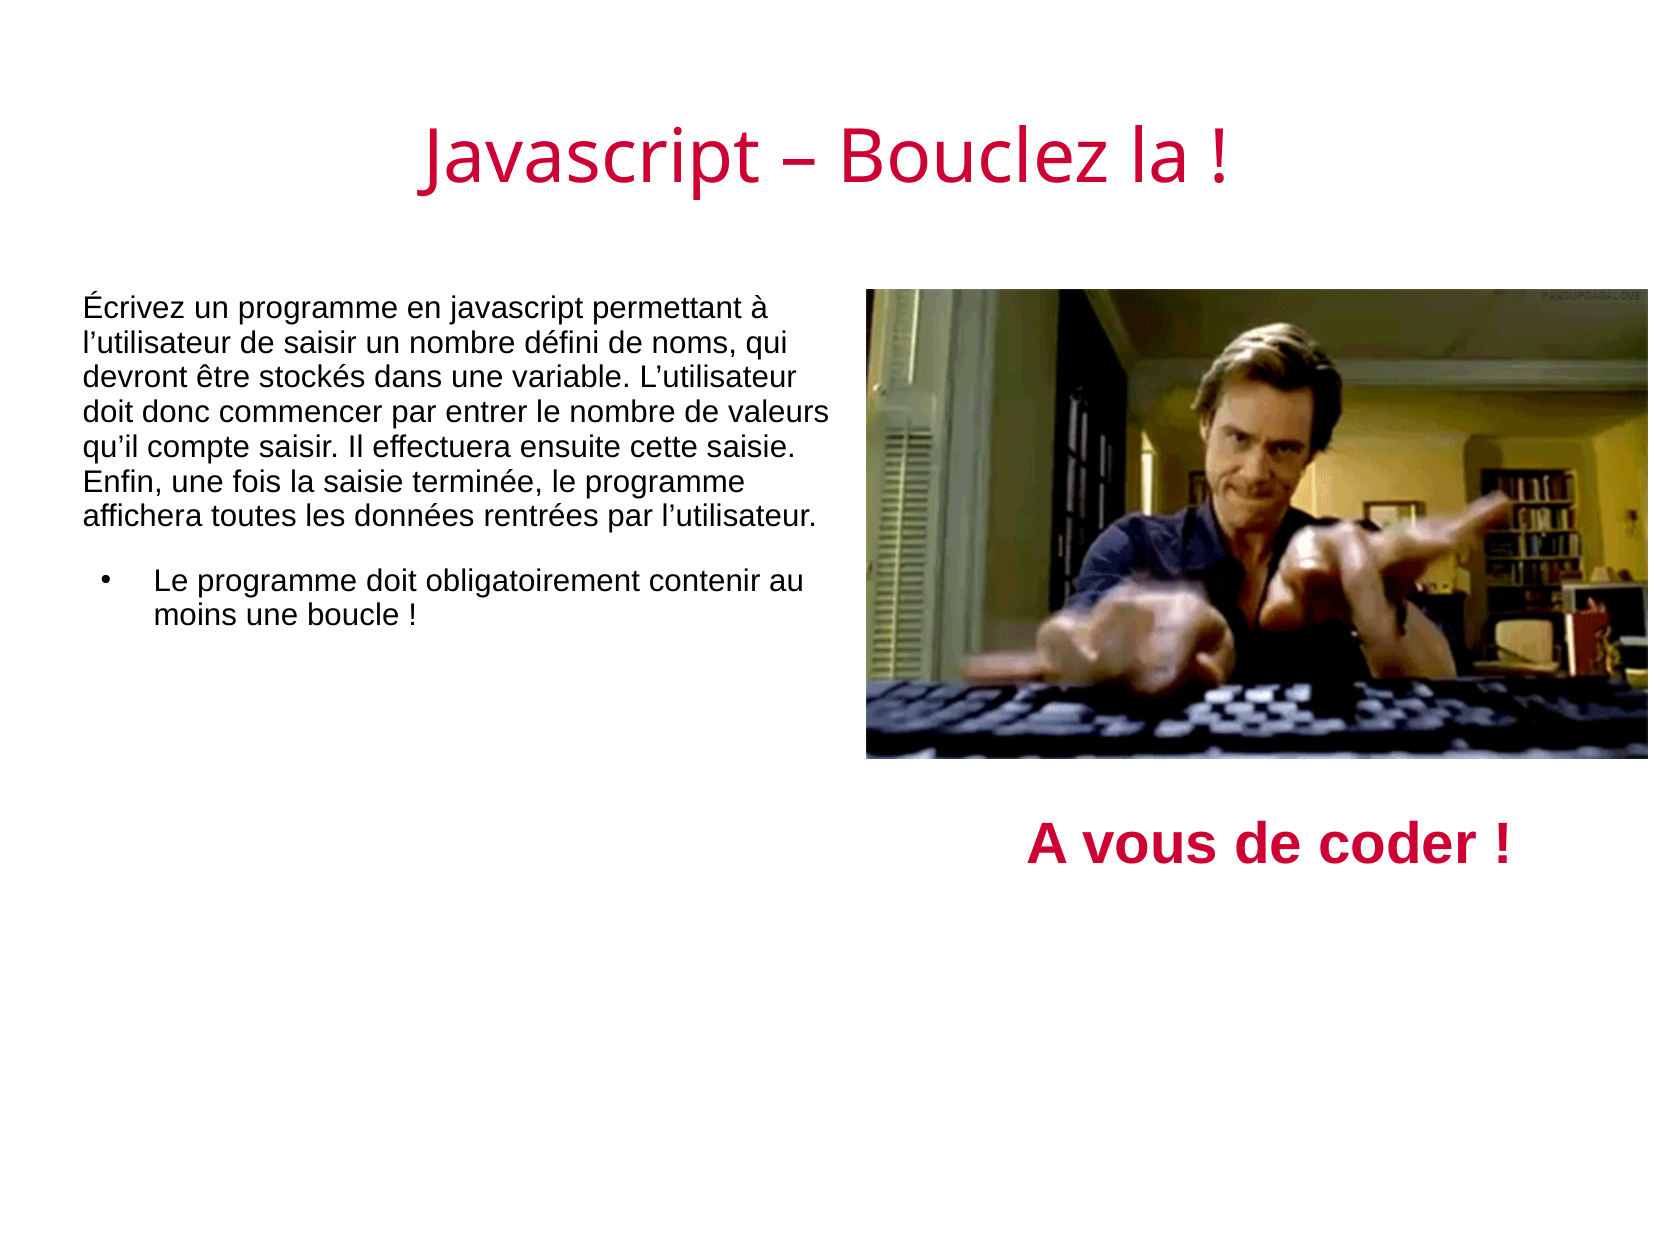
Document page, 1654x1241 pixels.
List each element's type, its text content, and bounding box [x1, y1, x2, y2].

list Écrivez un programme en javascript permettant à l’utilisateur de saisir un nombre défini de noms, qui devront être stockés dans une variable. L’utilisateur doit donc commencer par entrer le nombre de valeurs qu’il compte saisir. Il effectuera ensuite cette saisie. Enfin, une fois la saisie terminée, le programme affichera toutes les données rentrées par l’utilisateur. Le programme doit obligatoirement contenir au moins une boucle ! [82, 290, 851, 1111]
picture [866, 289, 1648, 759]
text_box A vous de coder ! [944, 803, 1595, 883]
title Javascript – Bouclez la ! [82, 49, 1571, 257]
